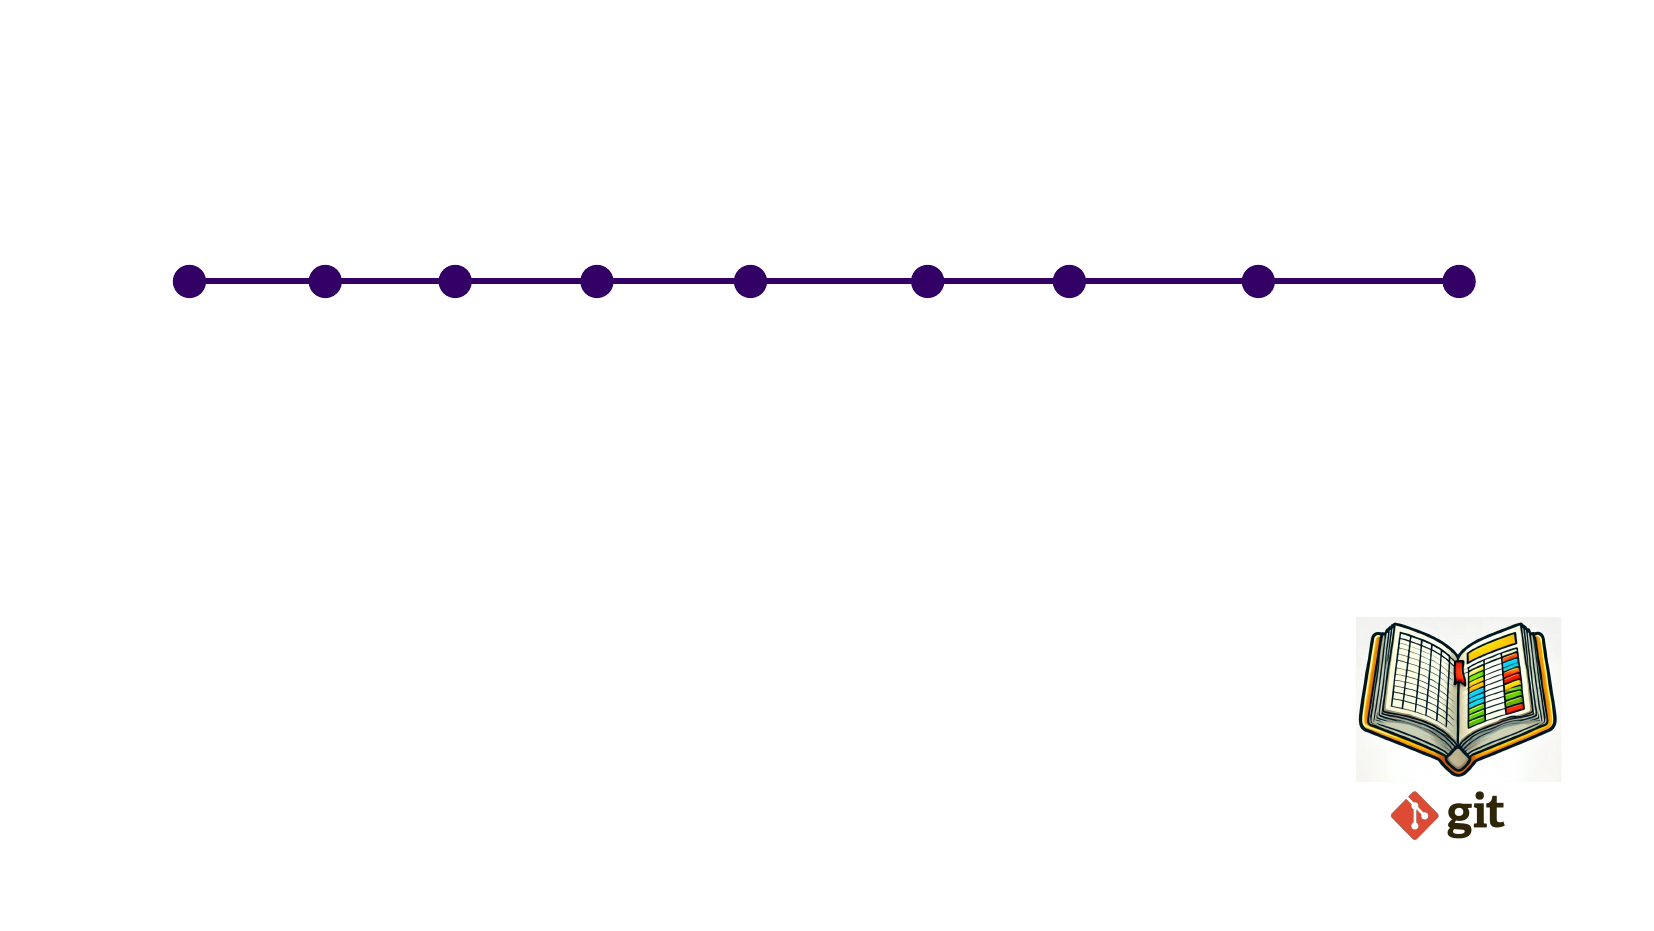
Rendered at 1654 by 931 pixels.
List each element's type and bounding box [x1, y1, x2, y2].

text_box [308, 264, 342, 299]
picture [1355, 617, 1562, 782]
text_box [580, 264, 614, 299]
text_box [1241, 264, 1276, 299]
text_box [1442, 264, 1476, 299]
text_box [172, 264, 207, 299]
picture [1391, 791, 1505, 840]
text_box [438, 264, 472, 299]
text_box [733, 264, 768, 299]
text_box [1052, 264, 1087, 299]
text_box [910, 264, 945, 299]
